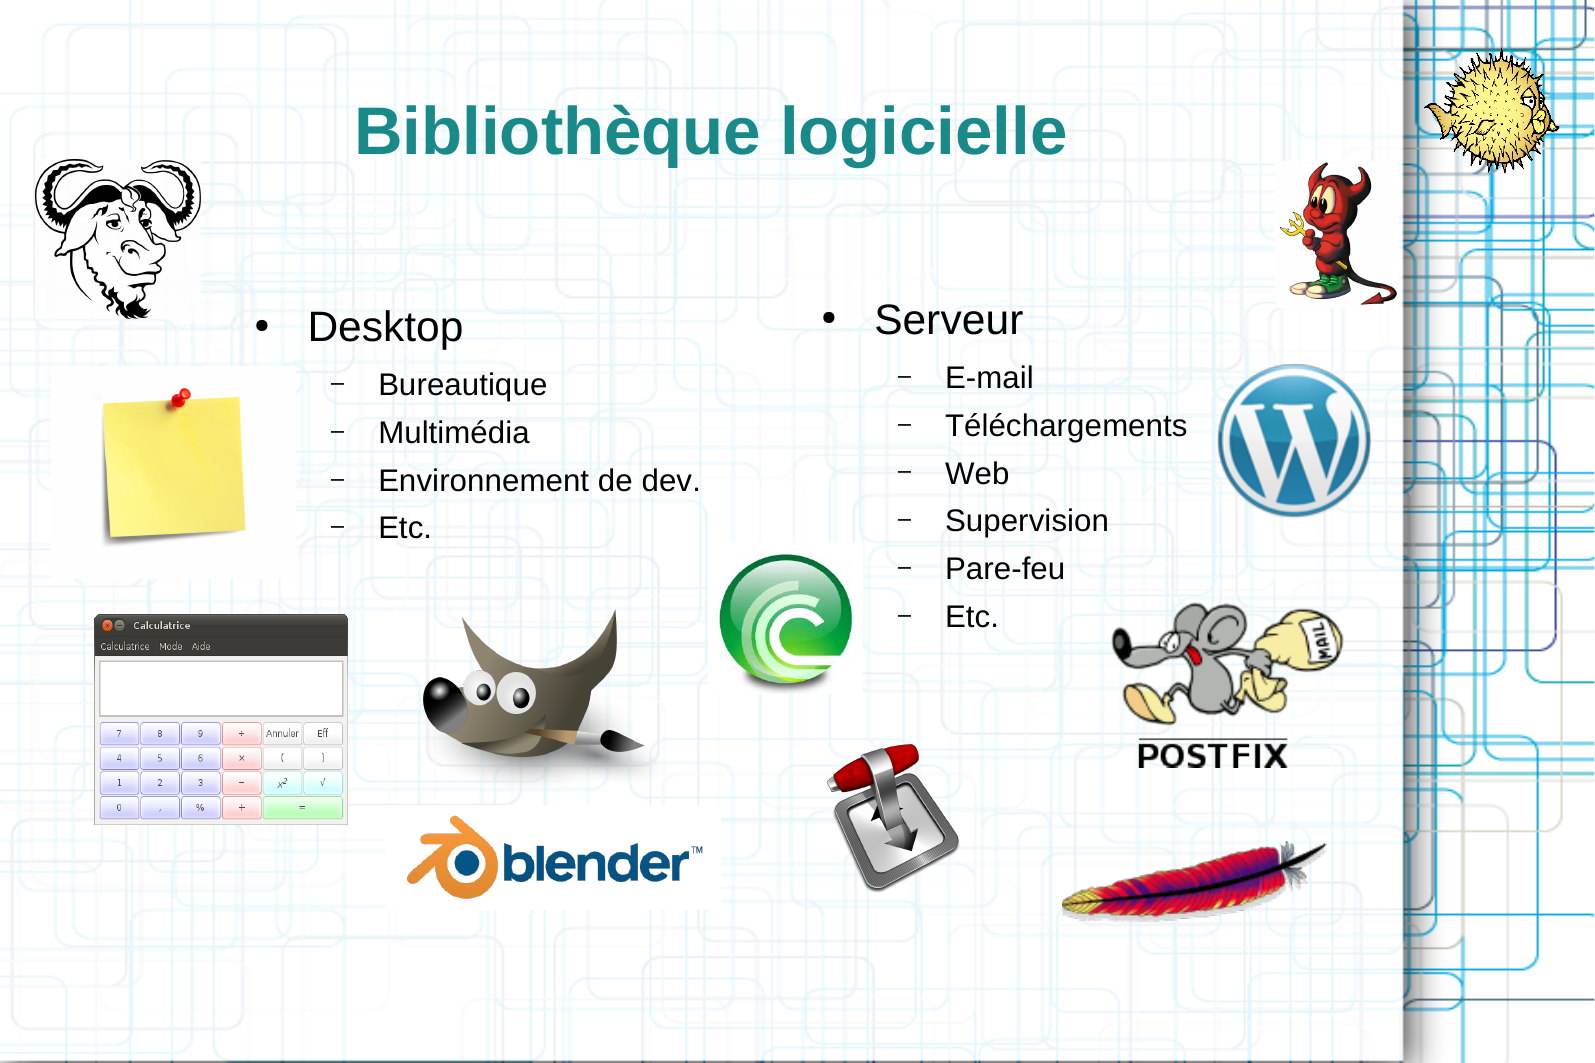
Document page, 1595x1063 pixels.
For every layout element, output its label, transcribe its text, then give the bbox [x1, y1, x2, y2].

picture [0, 0, 1595, 1063]
list Desktop Bureautique Multimédia Environnement de dev. Etc. [165, 255, 732, 591]
title Bibliothèque logicielle [56, 42, 1367, 220]
picture [1216, 363, 1373, 520]
list Serveur E-mail Téléchargements Web Supervision Pare-feu Etc. [732, 248, 1595, 634]
